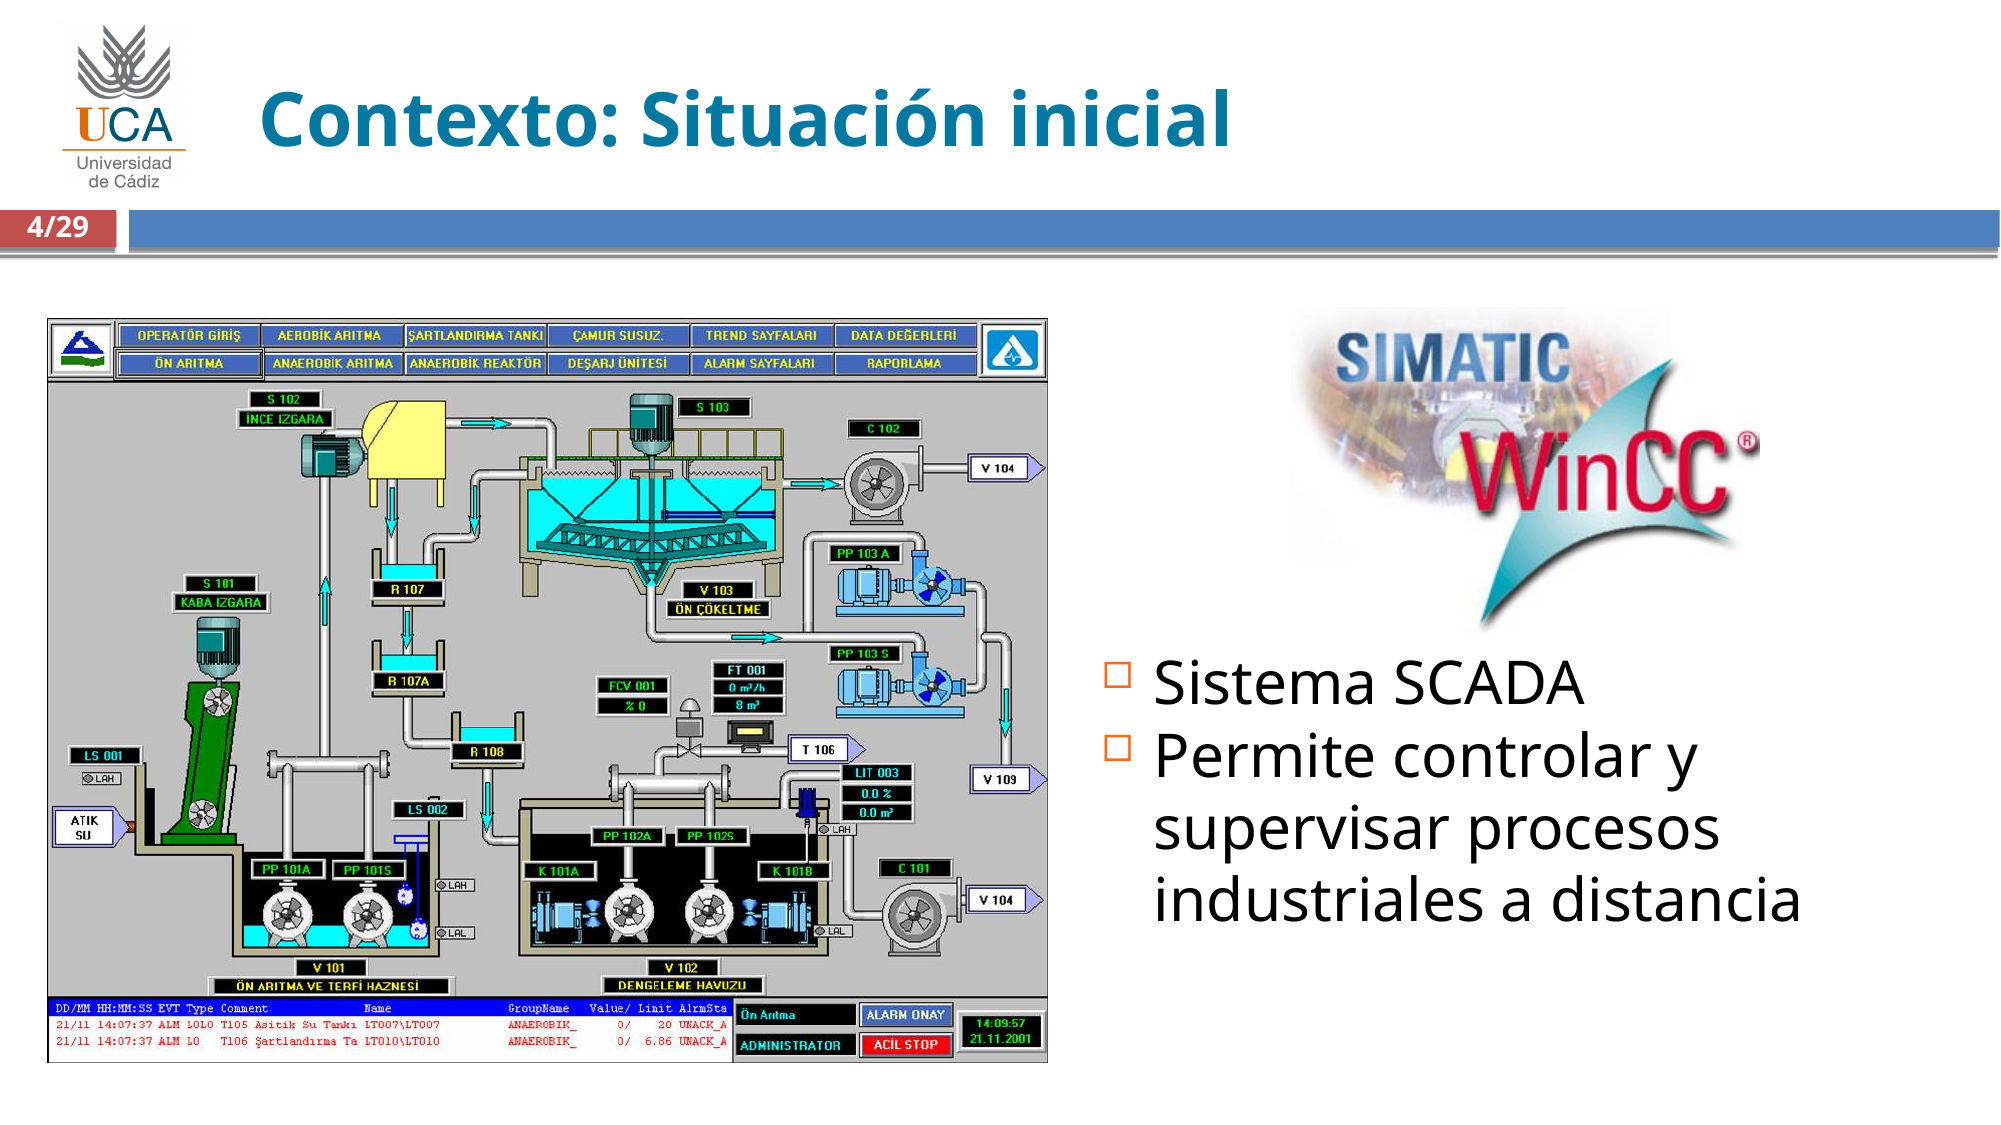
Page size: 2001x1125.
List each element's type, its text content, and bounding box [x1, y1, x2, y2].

text_box Sistema SCADA Permite controlar y supervisar procesos industriales a distancia [1086, 636, 1949, 1063]
picture [47, 318, 1048, 1063]
picture [58, 22, 190, 191]
text_box Contexto: Situación inicial [243, 44, 1752, 188]
picture [1291, 307, 1760, 636]
text_box <número>/29 [0, 208, 117, 249]
